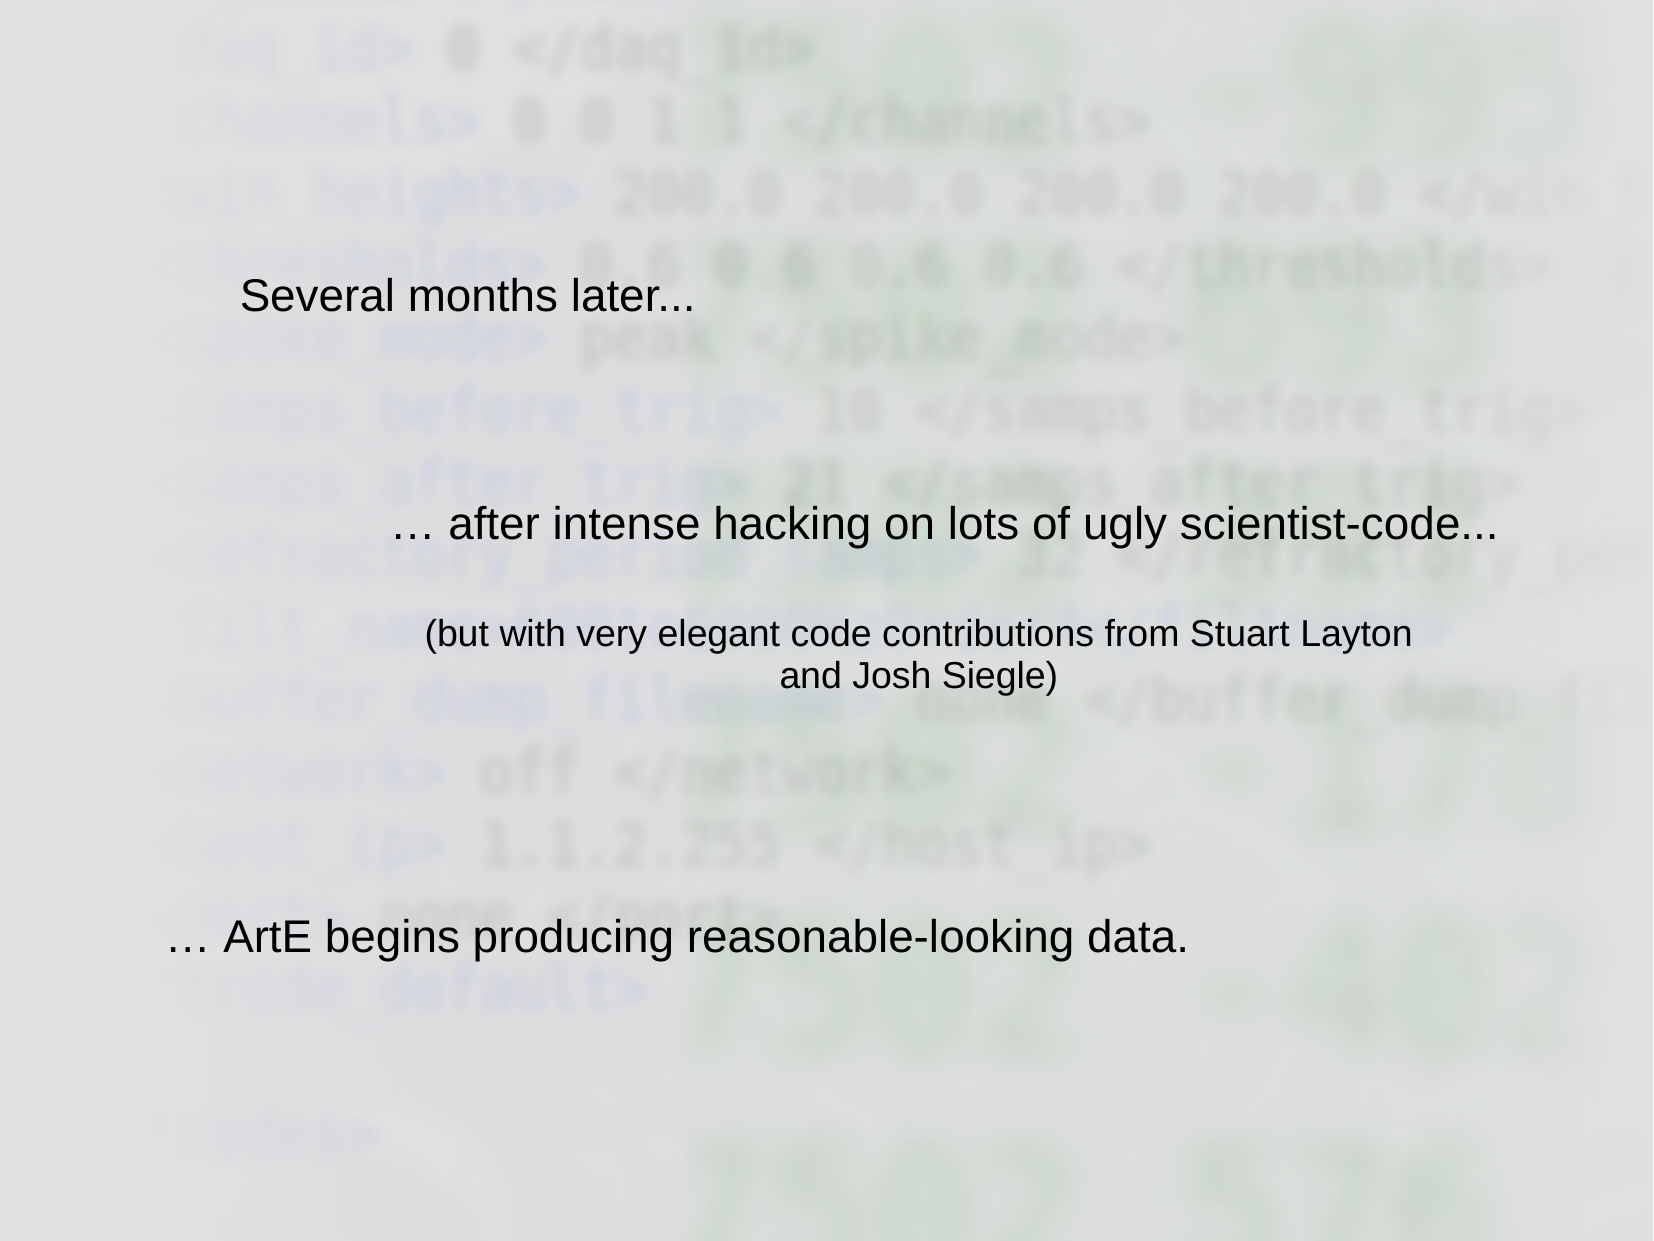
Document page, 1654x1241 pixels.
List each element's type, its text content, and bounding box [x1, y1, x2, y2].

picture [0, 0, 1654, 1241]
text_box … ArtE begins producing reasonable-looking data. [150, 903, 1388, 976]
text_box … after intense hacking on lots of ugly scientist-code... [375, 490, 1538, 563]
text_box Several months later... [225, 262, 976, 335]
text_box (but with very elegant code contributions from Stuart Layton and Josh Siegle) [375, 604, 1463, 713]
